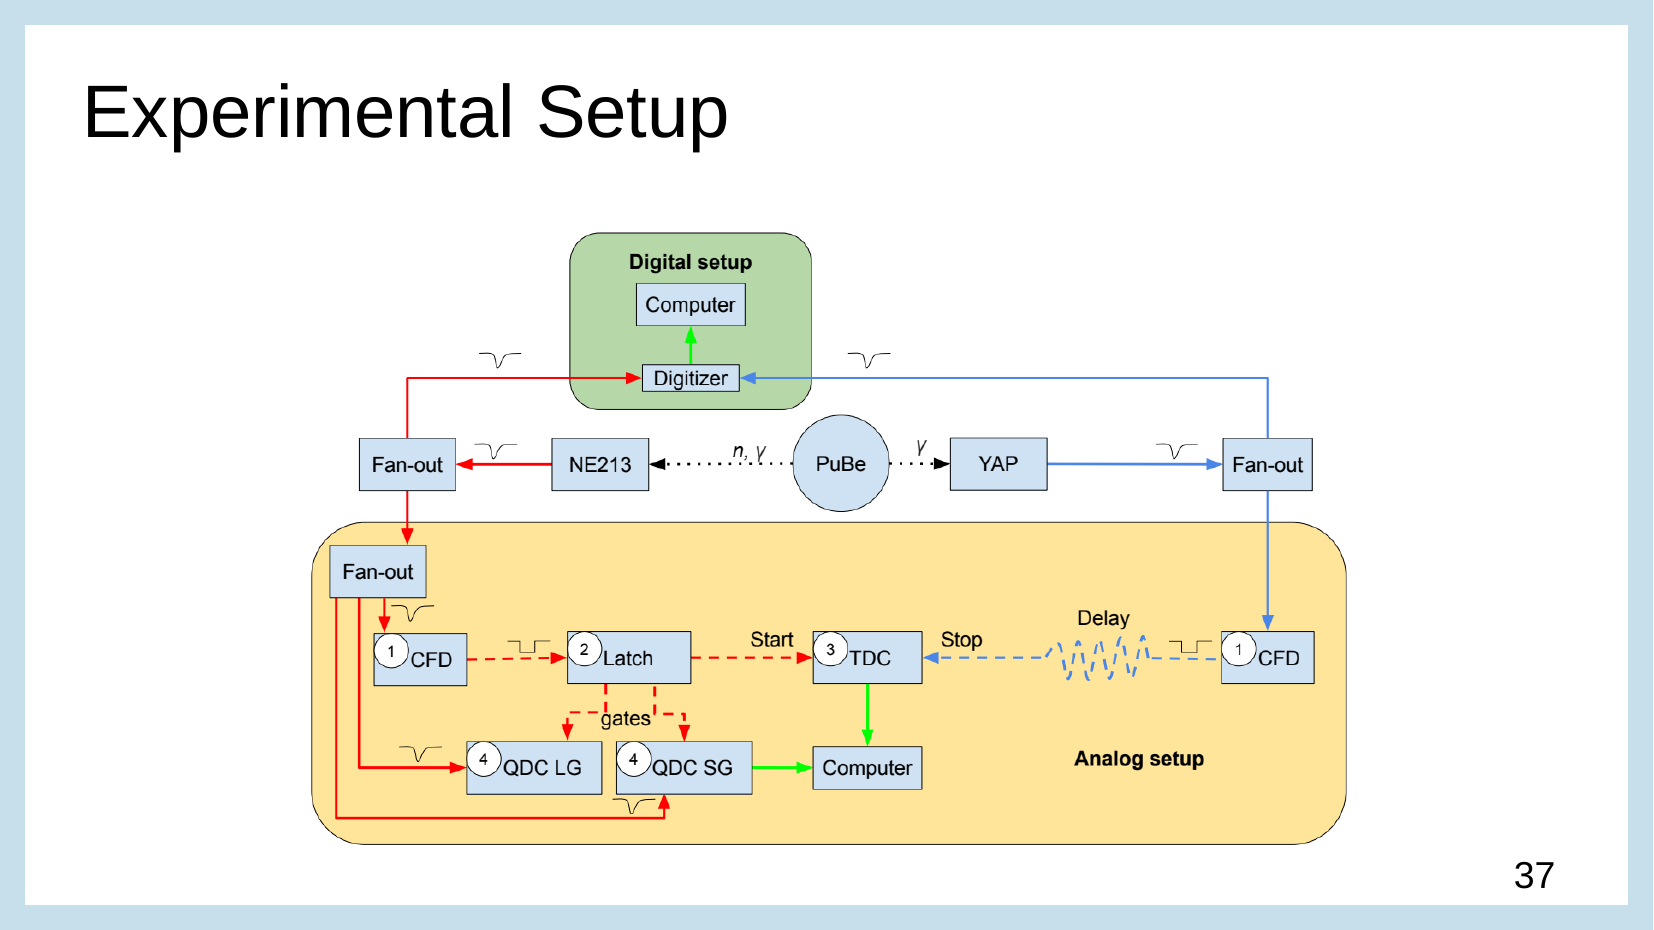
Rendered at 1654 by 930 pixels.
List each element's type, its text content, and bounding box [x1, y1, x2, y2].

title Experimental Setup [82, 35, 1560, 189]
picture [301, 224, 1352, 855]
